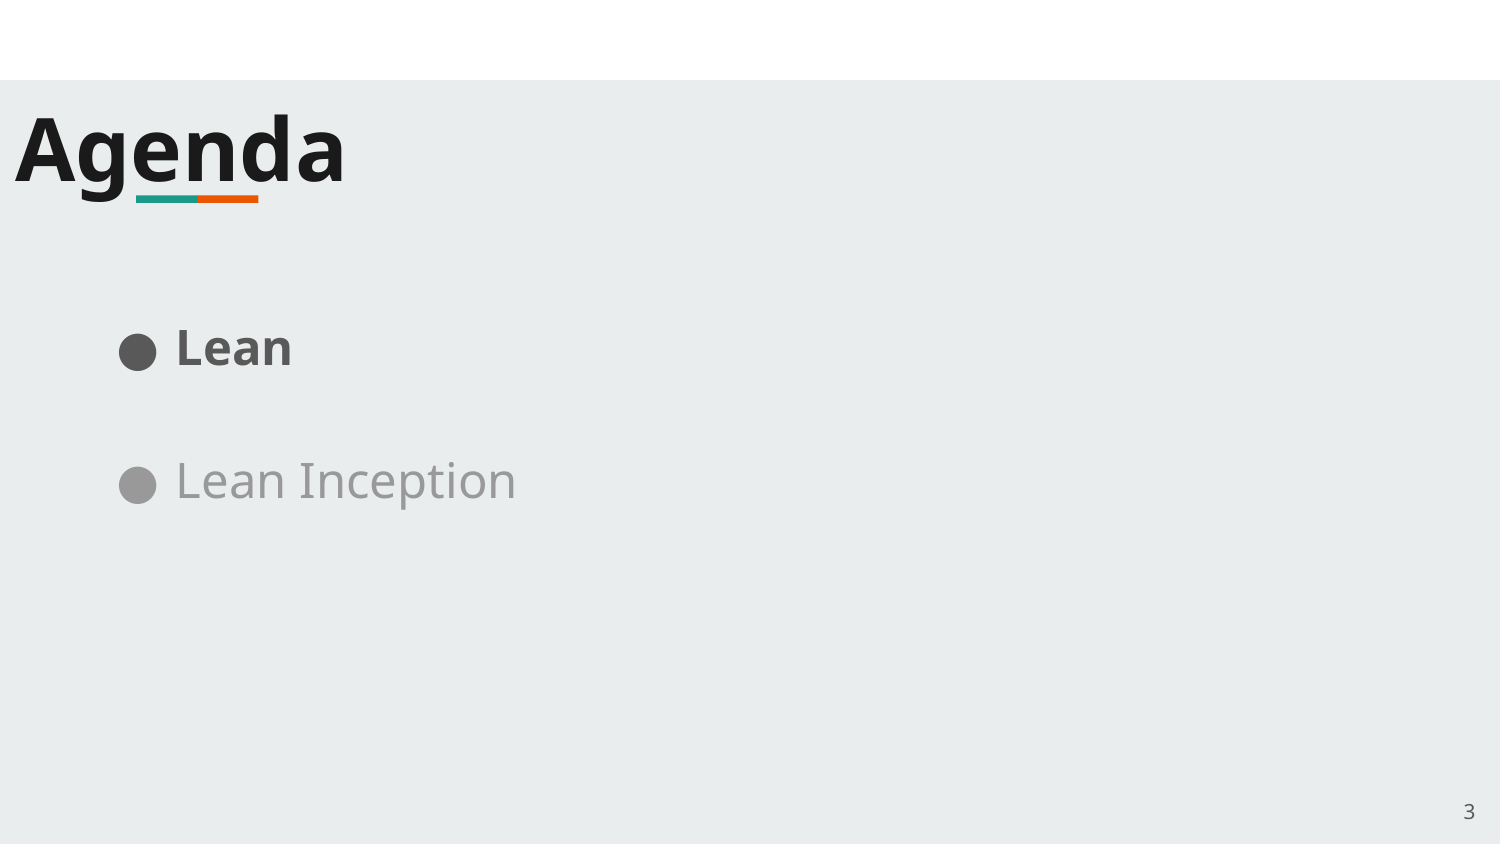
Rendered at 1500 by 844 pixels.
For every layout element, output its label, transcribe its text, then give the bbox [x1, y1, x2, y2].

title Agenda [0, 73, 1250, 237]
subtitle Lean Lean Inception [90, 297, 1451, 662]
slide_number <number> [1400, 779, 1491, 844]
